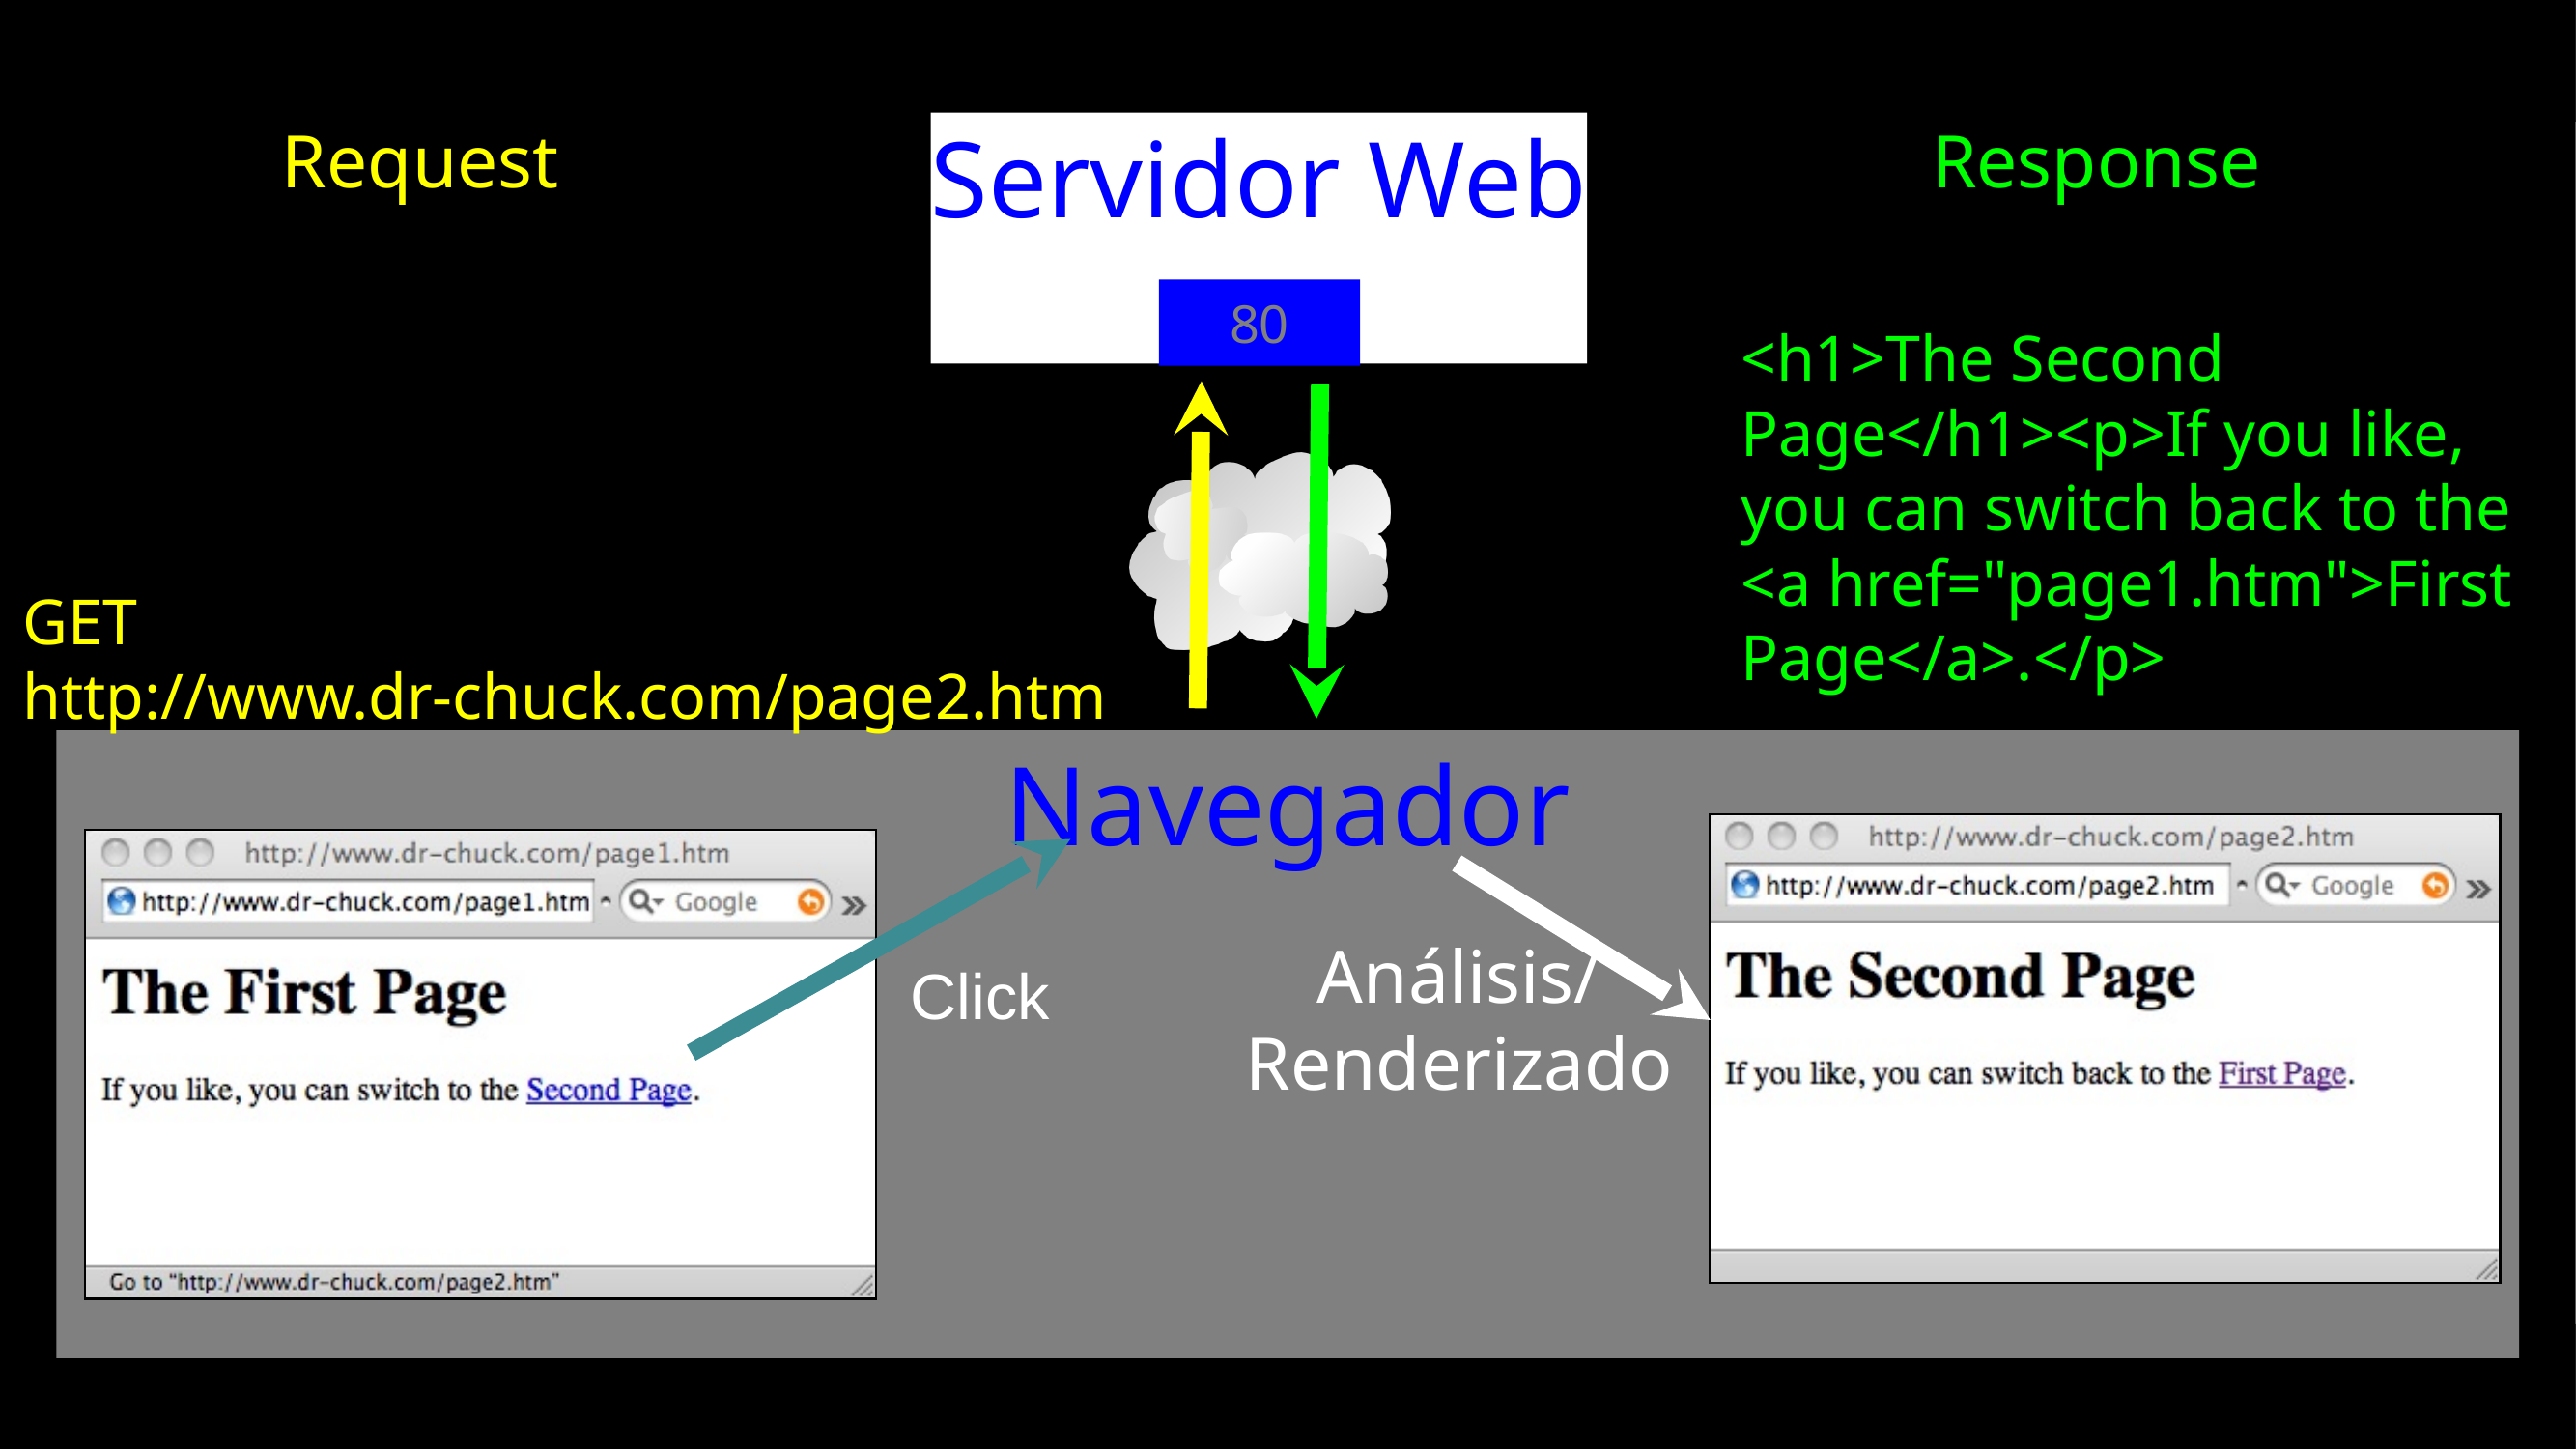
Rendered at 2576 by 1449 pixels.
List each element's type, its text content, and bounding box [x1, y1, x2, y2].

text_box Análisis/ Renderizado [1231, 923, 1688, 1112]
text_box <h1>The Second Page</h1><p>If you like, you can switch back to the <a href="page1.htm">First Page</a>.</p> [1741, 251, 2529, 760]
text_box Click [895, 947, 1064, 1039]
text_box Response [1917, 108, 2277, 211]
picture [1327, 452, 1391, 650]
picture [1208, 452, 1310, 650]
picture [86, 831, 875, 1298]
picture [1710, 814, 2500, 1282]
text_box 80 [1158, 279, 1361, 366]
text_box Servidor Web [930, 112, 1588, 364]
text_box Request [267, 108, 574, 211]
text_box Navegador [56, 730, 2520, 1358]
picture [1129, 452, 1191, 613]
text_box GET http://www.dr-chuck.com/page2.htm [22, 613, 1192, 700]
